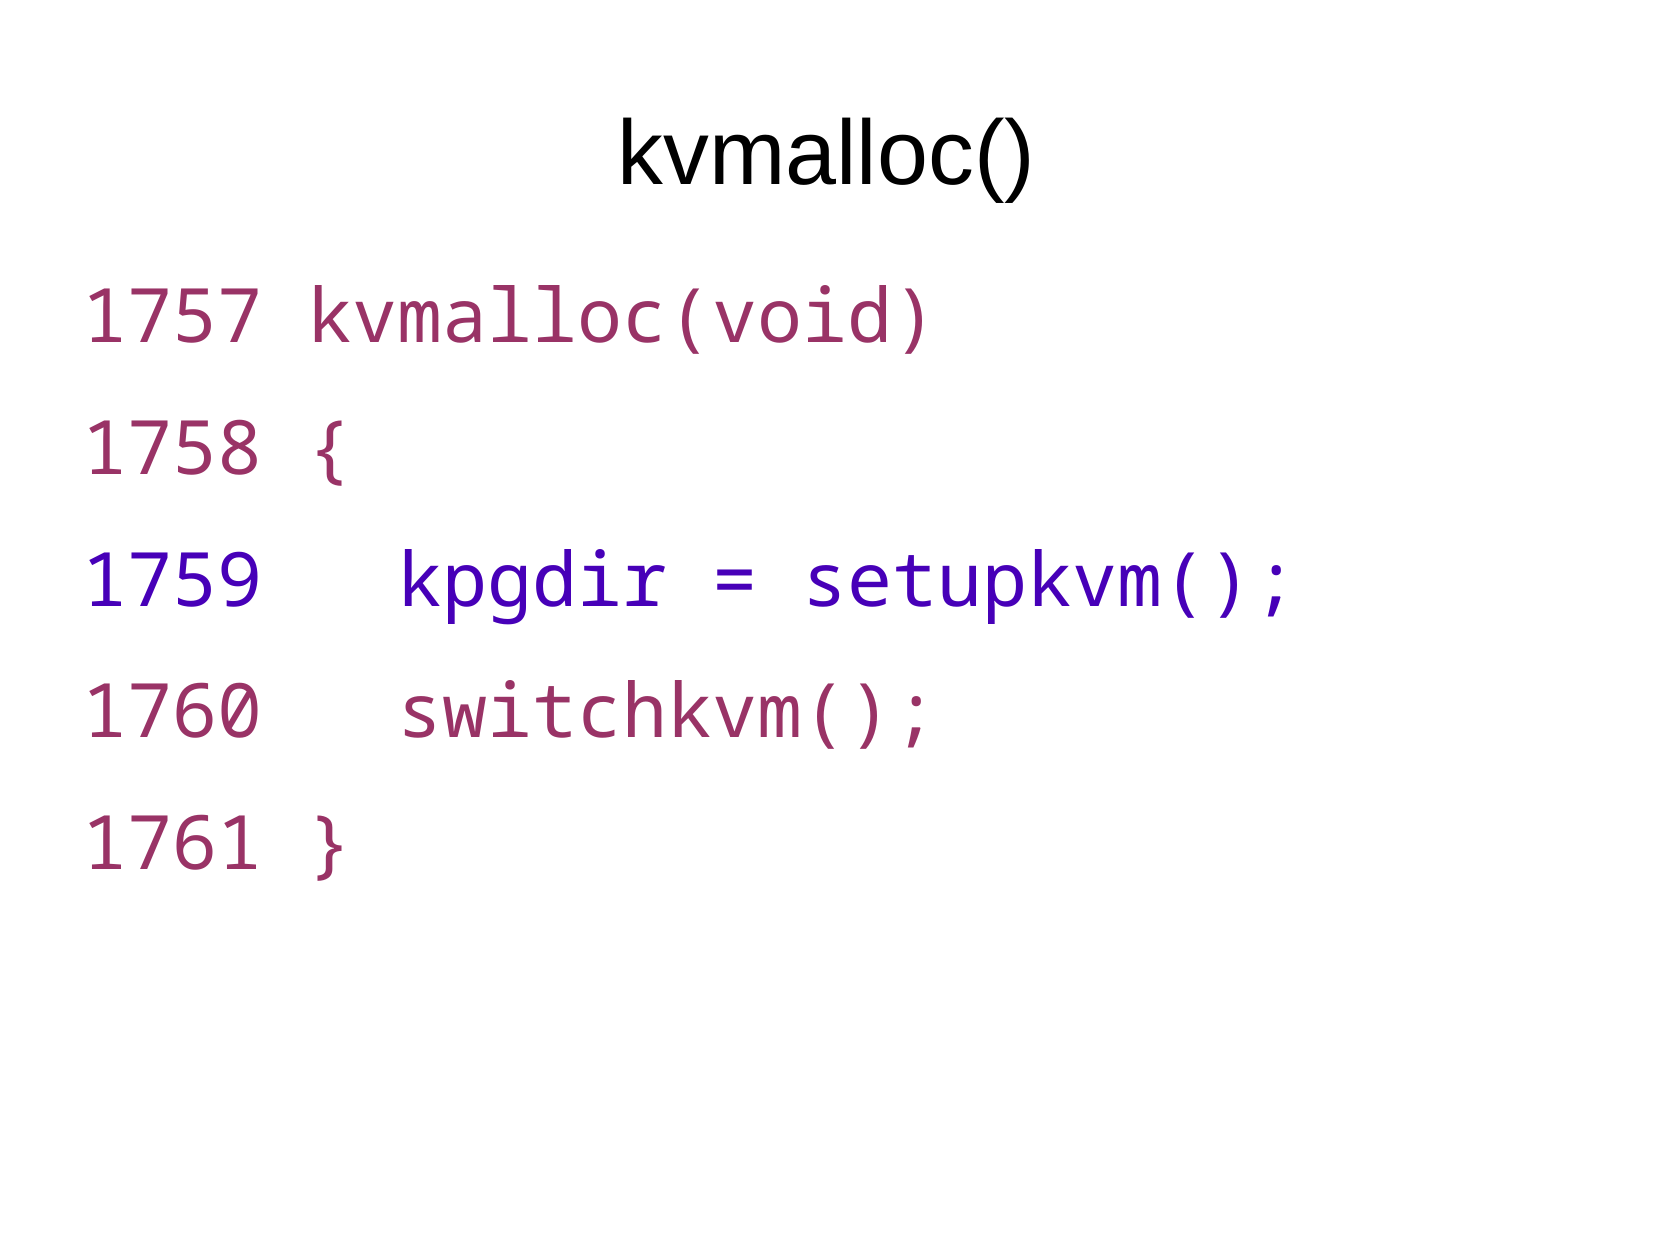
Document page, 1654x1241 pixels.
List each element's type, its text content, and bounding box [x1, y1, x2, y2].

list 1757 kvmalloc(void) 1758 { 1759 kpgdir = setupkvm(); 1760 switchkvm(); 1761 } [82, 262, 1571, 1163]
title kvmalloc() [82, 49, 1571, 257]
